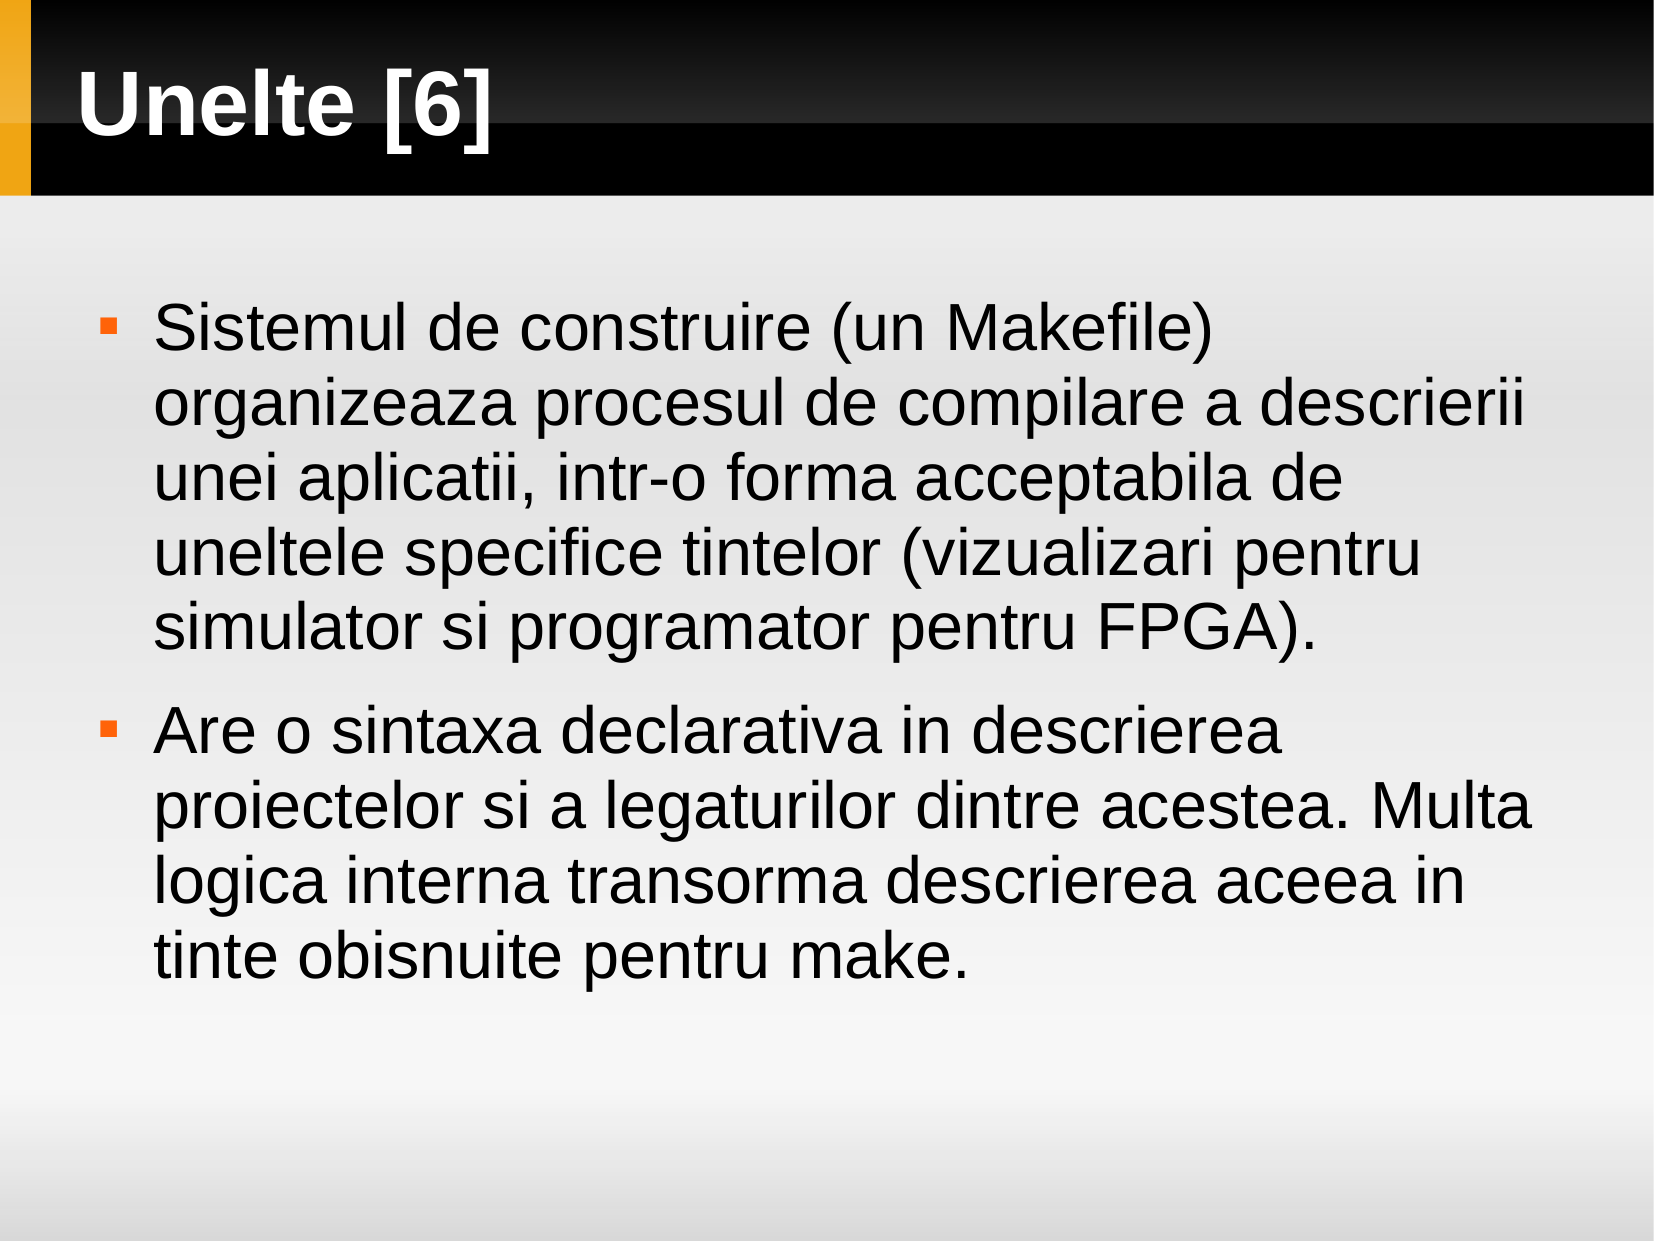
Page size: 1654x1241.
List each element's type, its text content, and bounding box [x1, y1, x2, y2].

title Unelte [6] [76, 7, 1565, 200]
list Sistemul de construire (un Makefile) organizeaza procesul de compilare a descrierii unei aplicatii, intr-o forma acceptabila de uneltele specifice tintelor (vizualizari pentru simulator si programator pentru FPGA). Are o sintaxa declarativa in descrierea proiectelor si a legaturilor dintre acestea. Multa logica interna transorma descrierea aceea in tinte obisnuite pentru make. [82, 290, 1571, 1094]
picture [0, 0, 1654, 1241]
